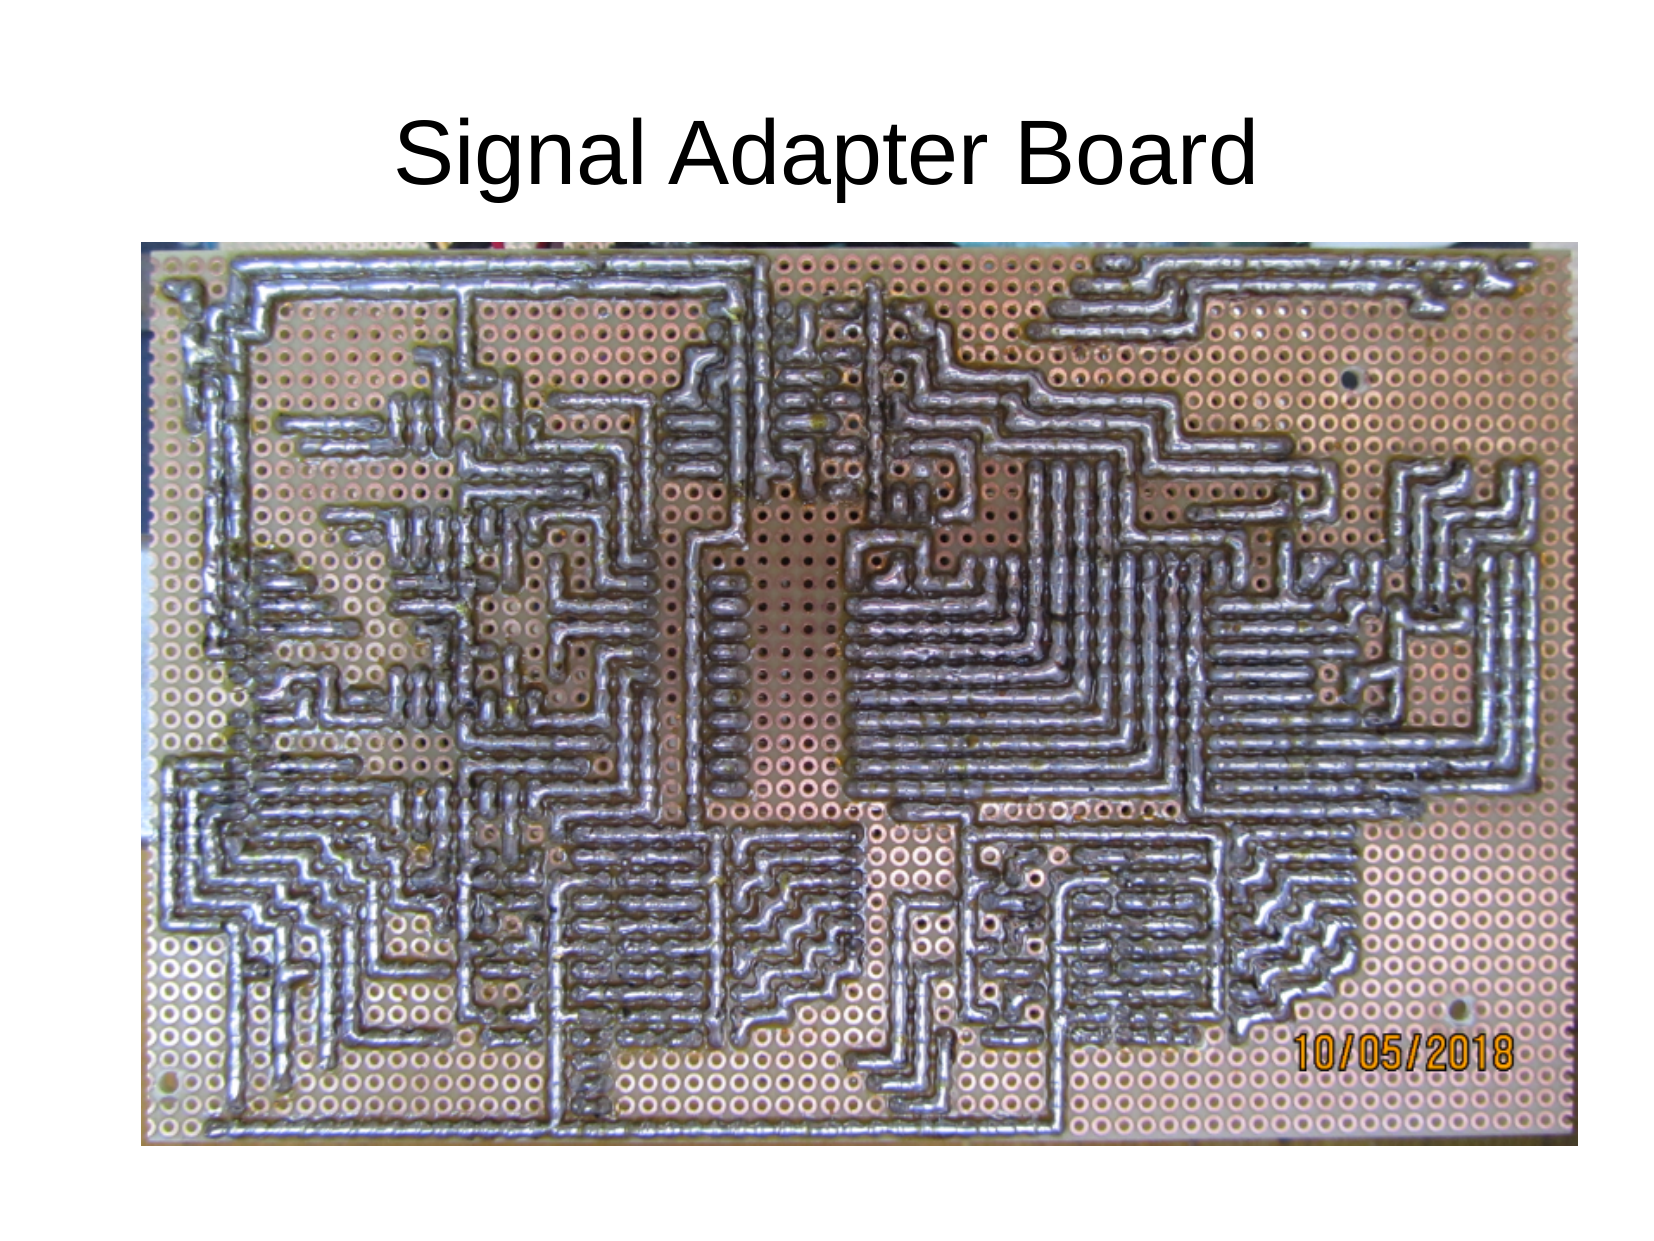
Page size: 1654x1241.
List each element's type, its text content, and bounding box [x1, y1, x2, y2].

picture [141, 242, 1578, 1146]
title Signal Adapter Board [82, 49, 1571, 257]
